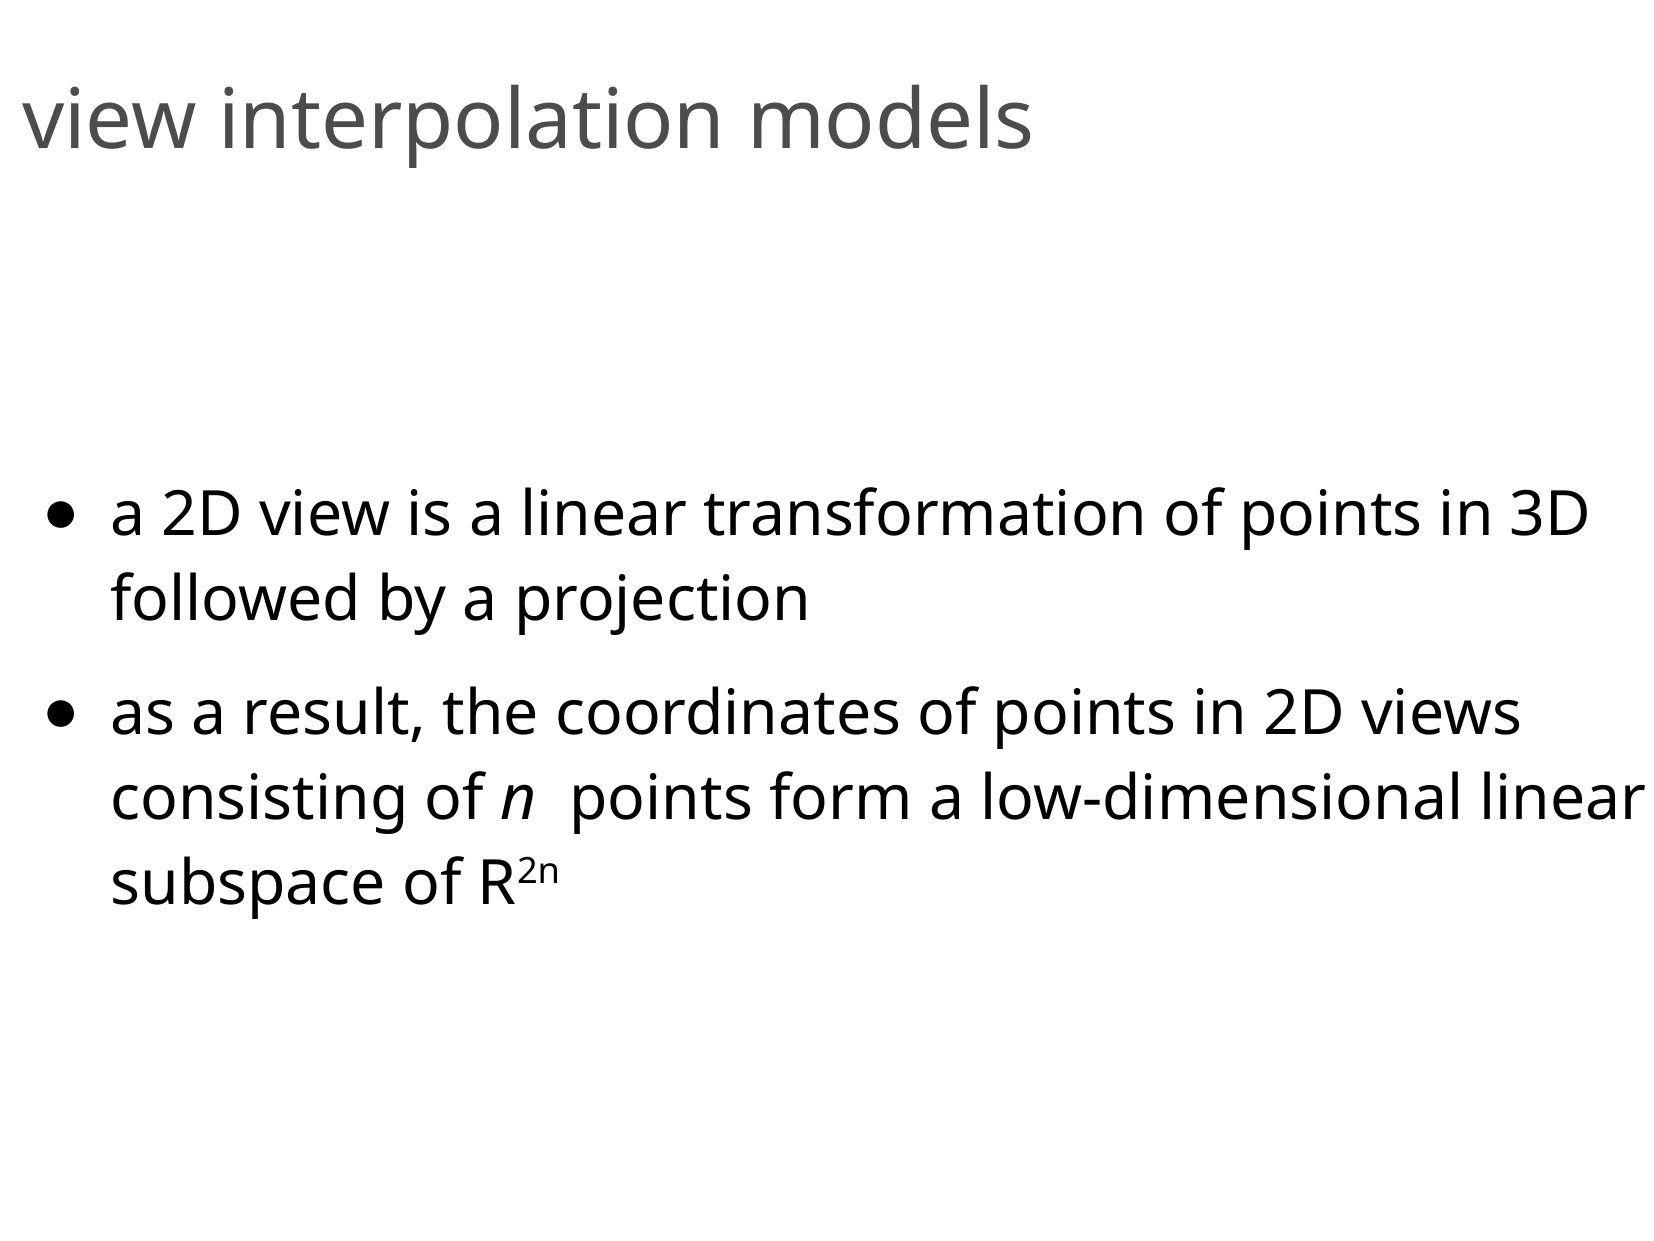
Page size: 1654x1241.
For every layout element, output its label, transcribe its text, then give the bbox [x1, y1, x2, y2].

title view interpolation models [22, 19, 1654, 213]
list a 2D view is a linear transformation of points in 3D followed by a projection as a result, the coordinates of points in 2D views consisting of n points form a low-dimensional linear subspace of R2n [25, 226, 1654, 1166]
